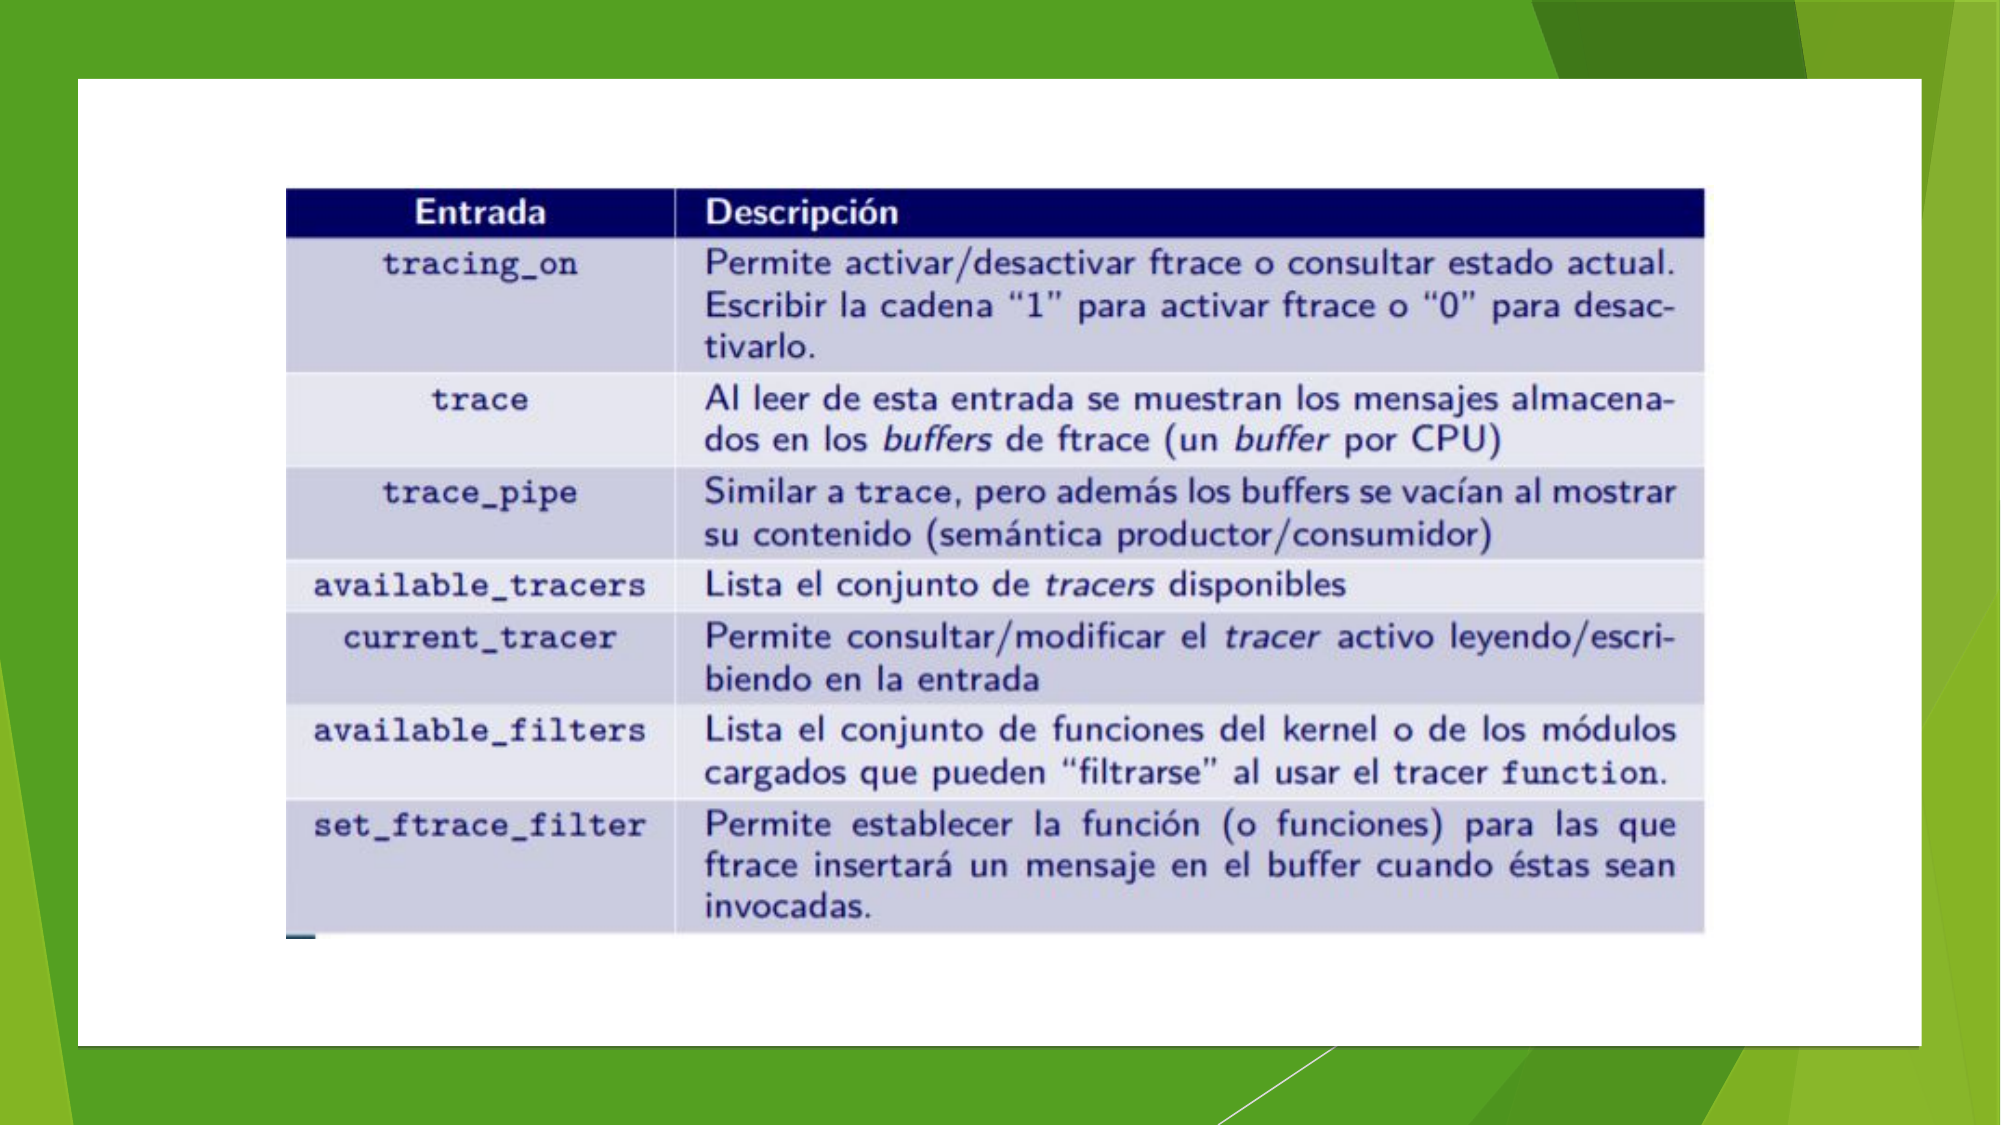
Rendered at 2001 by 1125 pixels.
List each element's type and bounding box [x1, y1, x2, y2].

picture [286, 185, 1714, 939]
text_box [0, 0, 2000, 1125]
